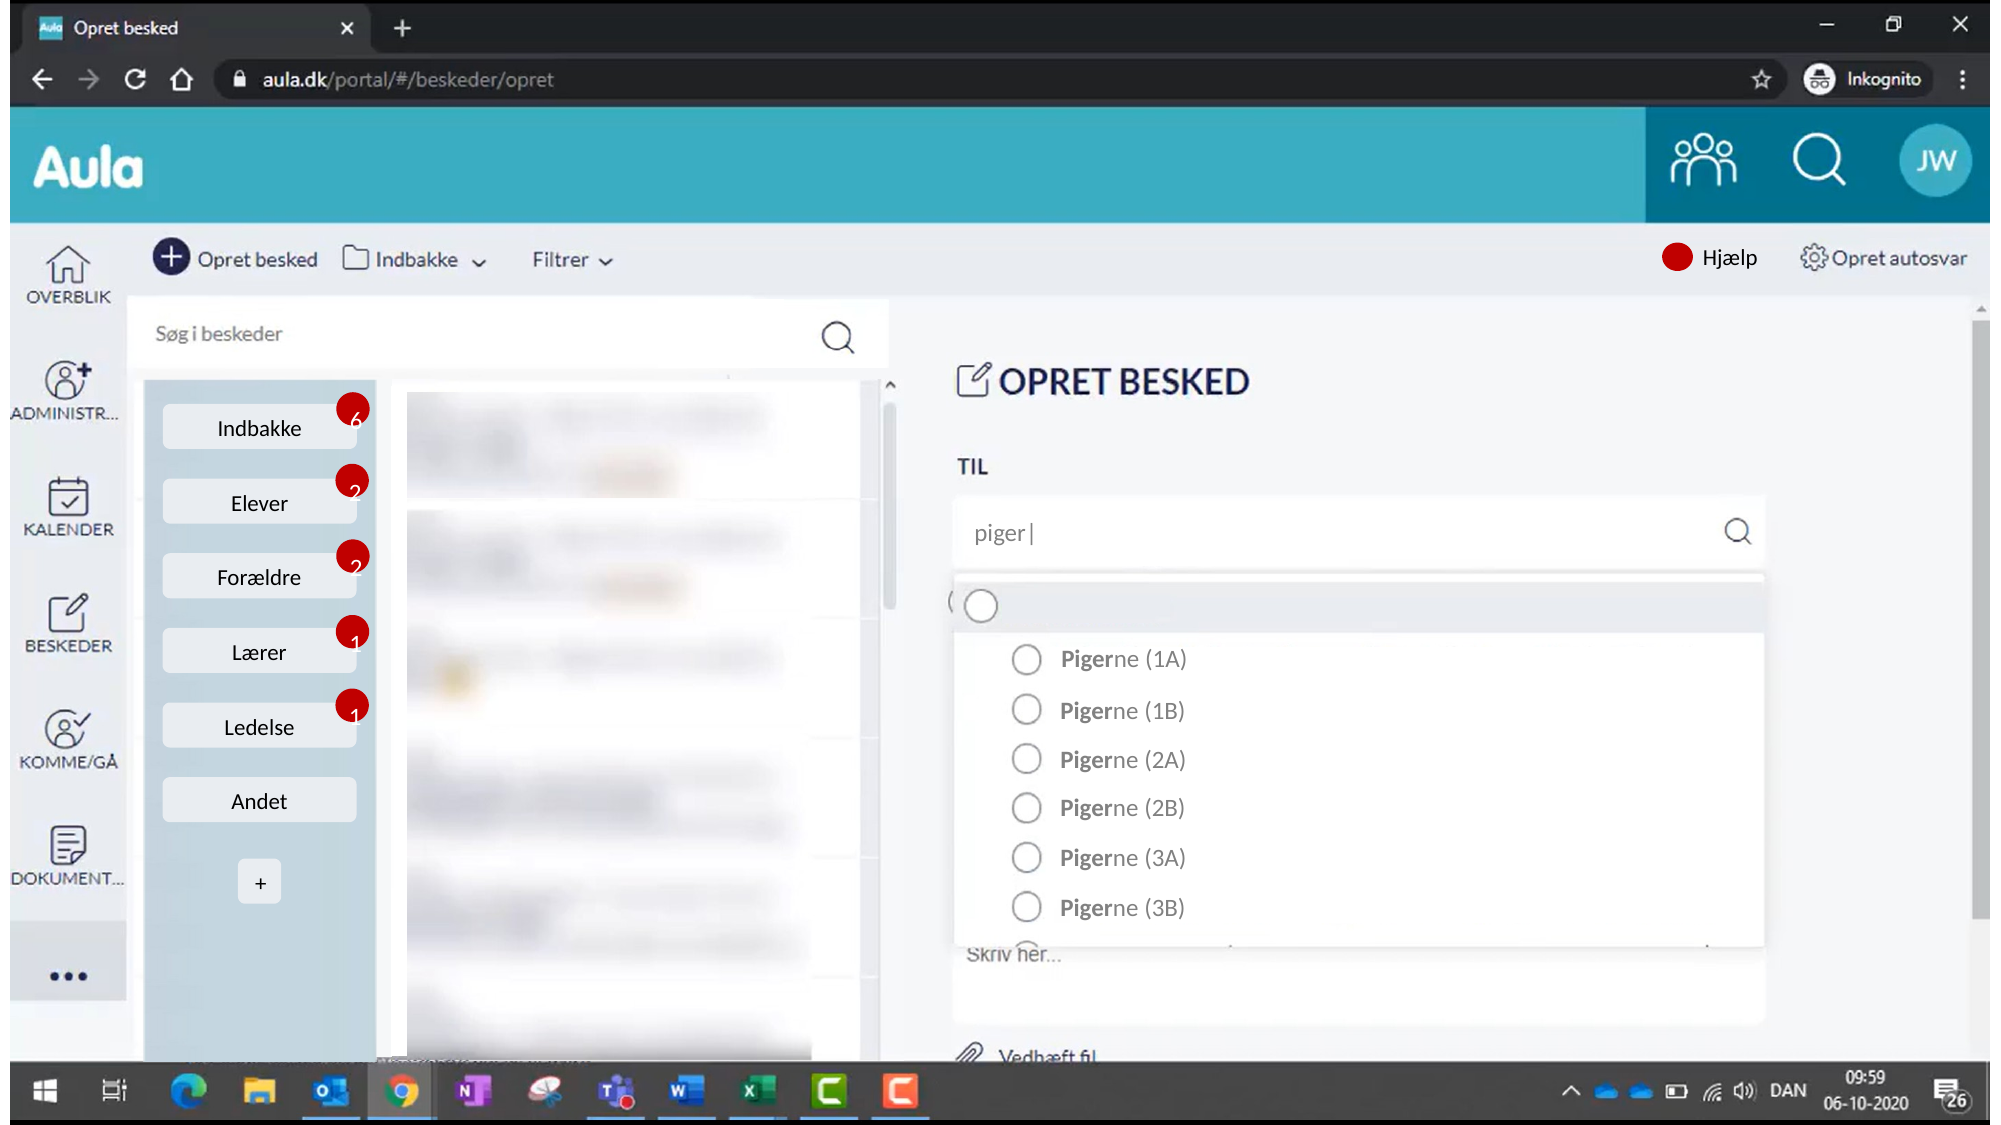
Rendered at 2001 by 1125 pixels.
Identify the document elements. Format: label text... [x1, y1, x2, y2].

text_box Elever [162, 478, 357, 524]
text_box Pigerne (1B) [1045, 686, 1313, 733]
text_box piger| [959, 508, 1149, 555]
text_box 2 [335, 463, 369, 498]
picture [10, 0, 1990, 1125]
text_box Pigerne (2A) [1045, 735, 1313, 782]
text_box 6 [352, 420, 359, 426]
picture [1792, 132, 1846, 186]
text_box Ledelse [162, 702, 357, 748]
text_box Forældre [162, 553, 357, 599]
text_box 6 [336, 392, 370, 426]
picture [1670, 129, 1737, 190]
text_box Indbakke [162, 403, 357, 449]
text_box 1 [335, 688, 369, 722]
text_box [1662, 242, 1687, 271]
text_box Lærer [162, 627, 357, 673]
text_box Andet [162, 777, 357, 823]
text_box + [237, 858, 282, 904]
text_box 1 [335, 615, 370, 649]
text_box Pigerne (3A) [1045, 834, 1313, 880]
text_box Pigerne (1A) [1046, 635, 1314, 681]
text_box Hjælp [1687, 235, 1774, 279]
text_box 2 [336, 539, 370, 573]
picture [1898, 124, 1972, 196]
text_box Pigerne (3B) [1045, 884, 1313, 930]
text_box Pigerne (2B) [1045, 783, 1313, 830]
